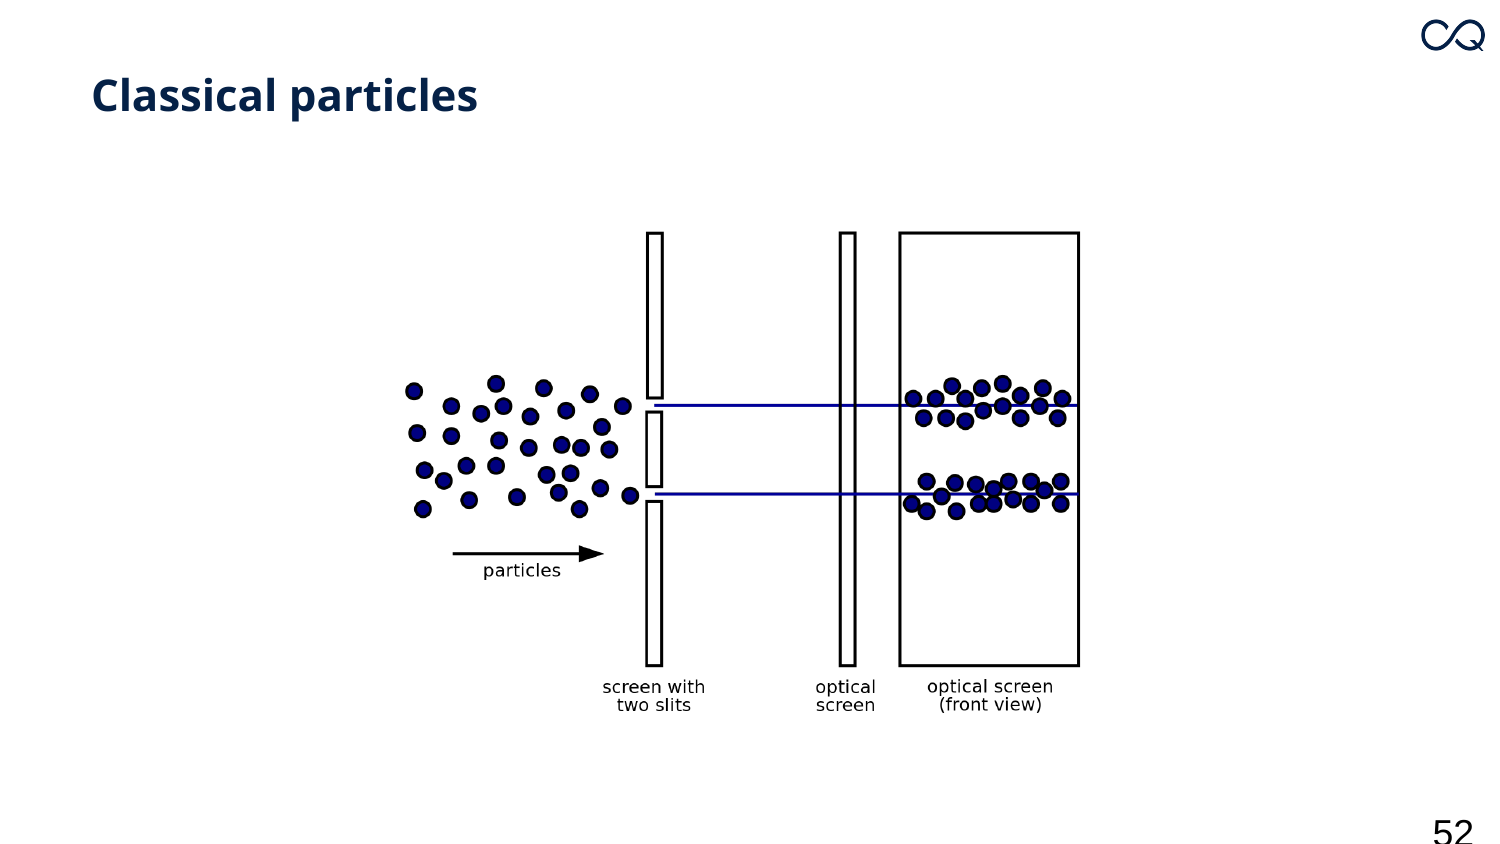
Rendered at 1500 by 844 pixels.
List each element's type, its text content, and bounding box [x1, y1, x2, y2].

picture [1421, 19, 1485, 51]
picture [393, 218, 1138, 740]
title Classical particles [76, 52, 1424, 155]
